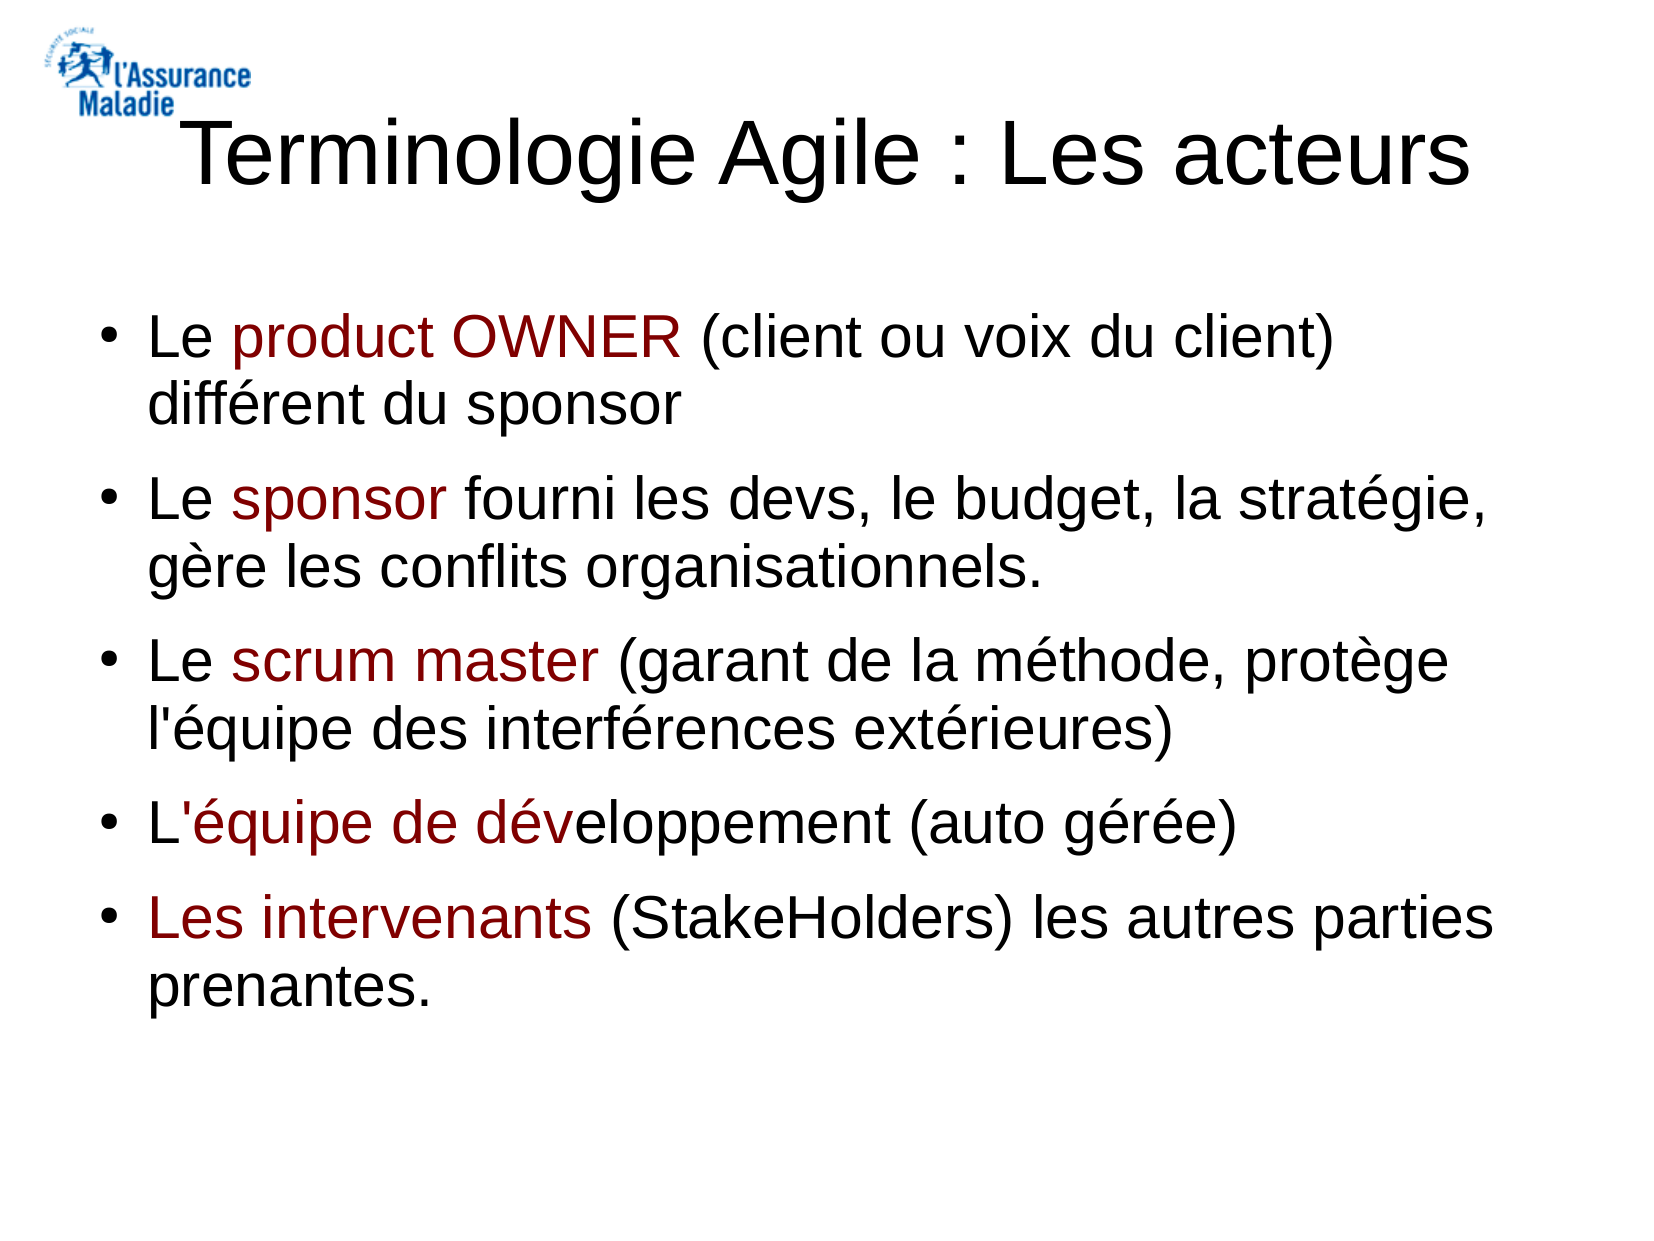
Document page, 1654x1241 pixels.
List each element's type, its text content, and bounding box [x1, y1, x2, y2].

title Terminologie Agile : Les acteurs [82, 49, 1571, 257]
picture [23, 23, 251, 118]
list Le product OWNER (client ou voix du client) différent du sponsor Le sponsor fourni les devs, le budget, la stratégie, gère les conflits organisationnels. Le scrum master (garant de la méthode, protège l'équipe des interférences extérieures) L'équipe de développement (auto gérée) Les intervenants (StakeHolders) les autres parties prenantes. [82, 302, 1571, 1022]
